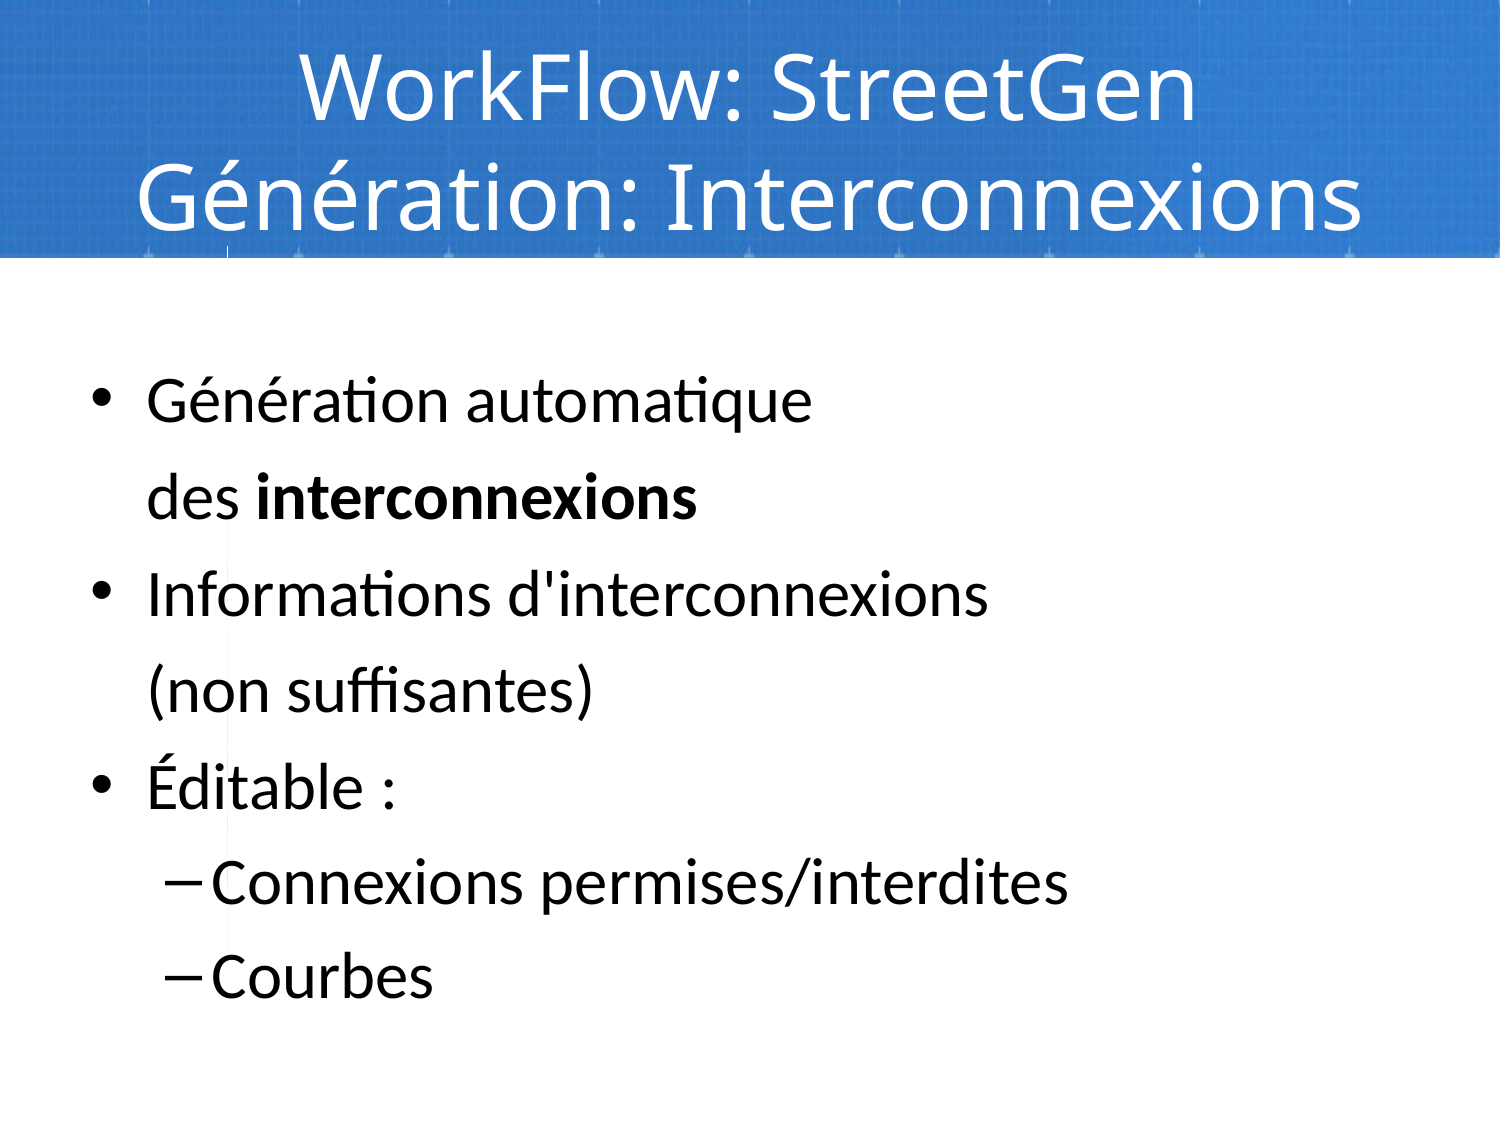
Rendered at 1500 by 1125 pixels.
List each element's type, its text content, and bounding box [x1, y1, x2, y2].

title WorkFlow: StreetGen Génération: Interconnexions [35, 45, 1465, 233]
list Génération automatique des interconnexions Informations d'interconnexions (non suffisantes) Éditable : Connexions permises/interdites Courbes [75, 348, 1426, 1091]
picture [0, 0, 1500, 348]
